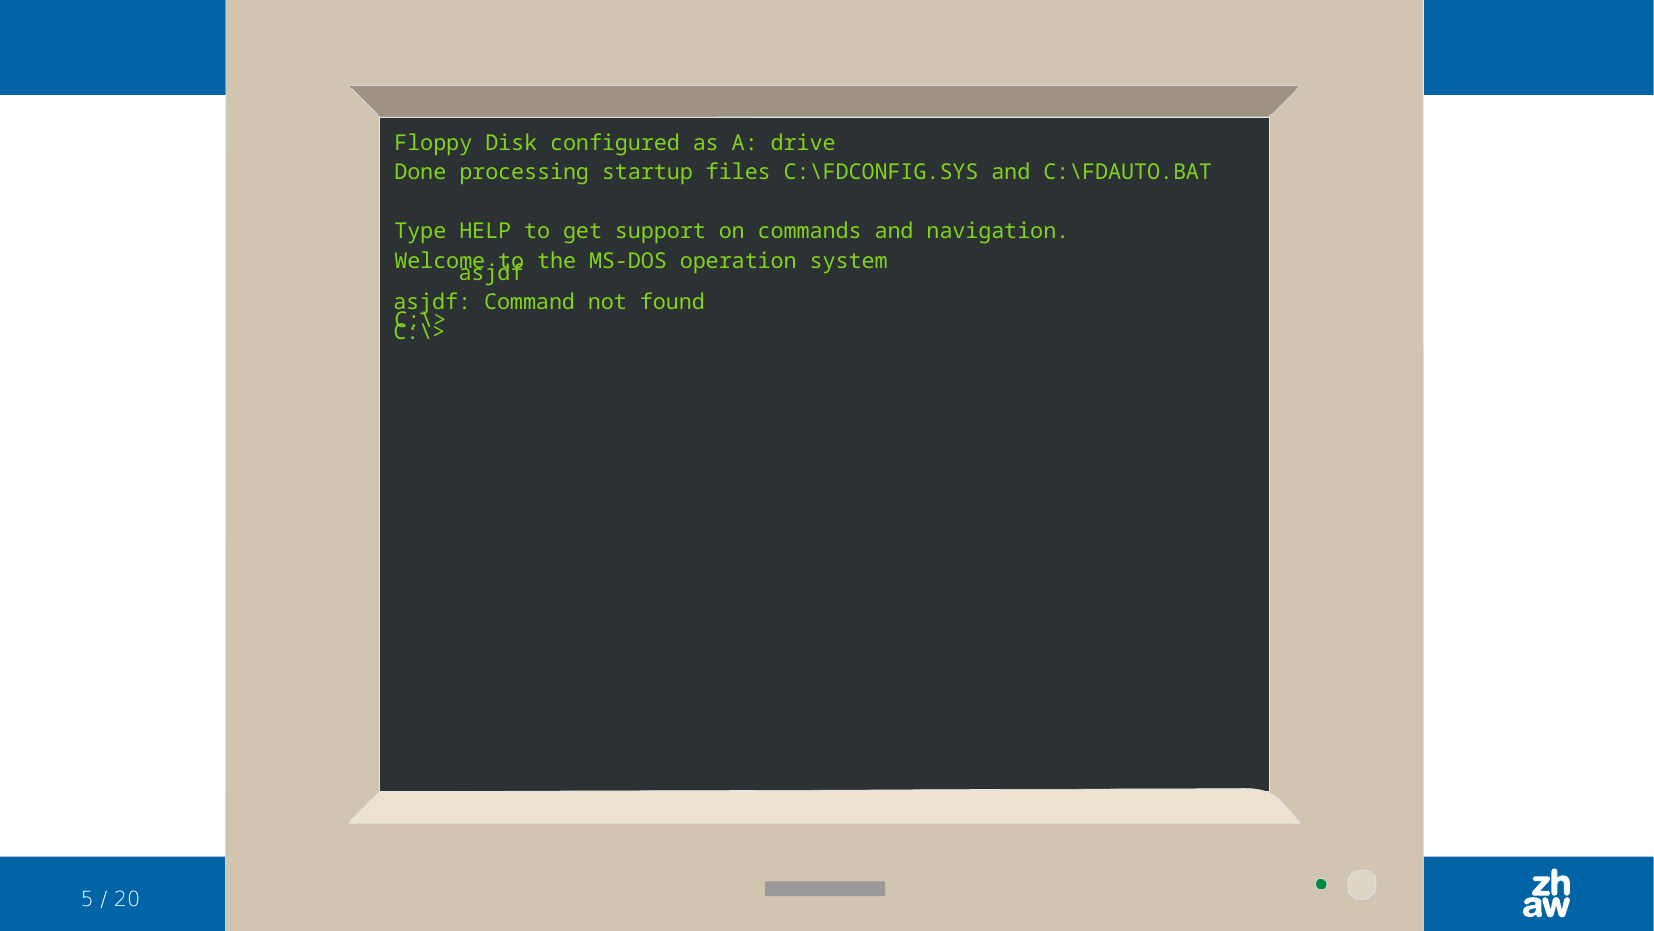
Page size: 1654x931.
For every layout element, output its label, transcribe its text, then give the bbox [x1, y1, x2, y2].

picture [225, 0, 1425, 931]
text_box Floppy Disk configured as A: drive Done processing startup files C:\FDCONFIG.SYS and C:\FDAUTO.BAT Type HELP to get support on commands and navigation. Welcome to the MS-DOS operation system C:\> [379, 119, 1269, 788]
text_box asjdf asjdf: Command not found C:\> [378, 249, 1231, 363]
